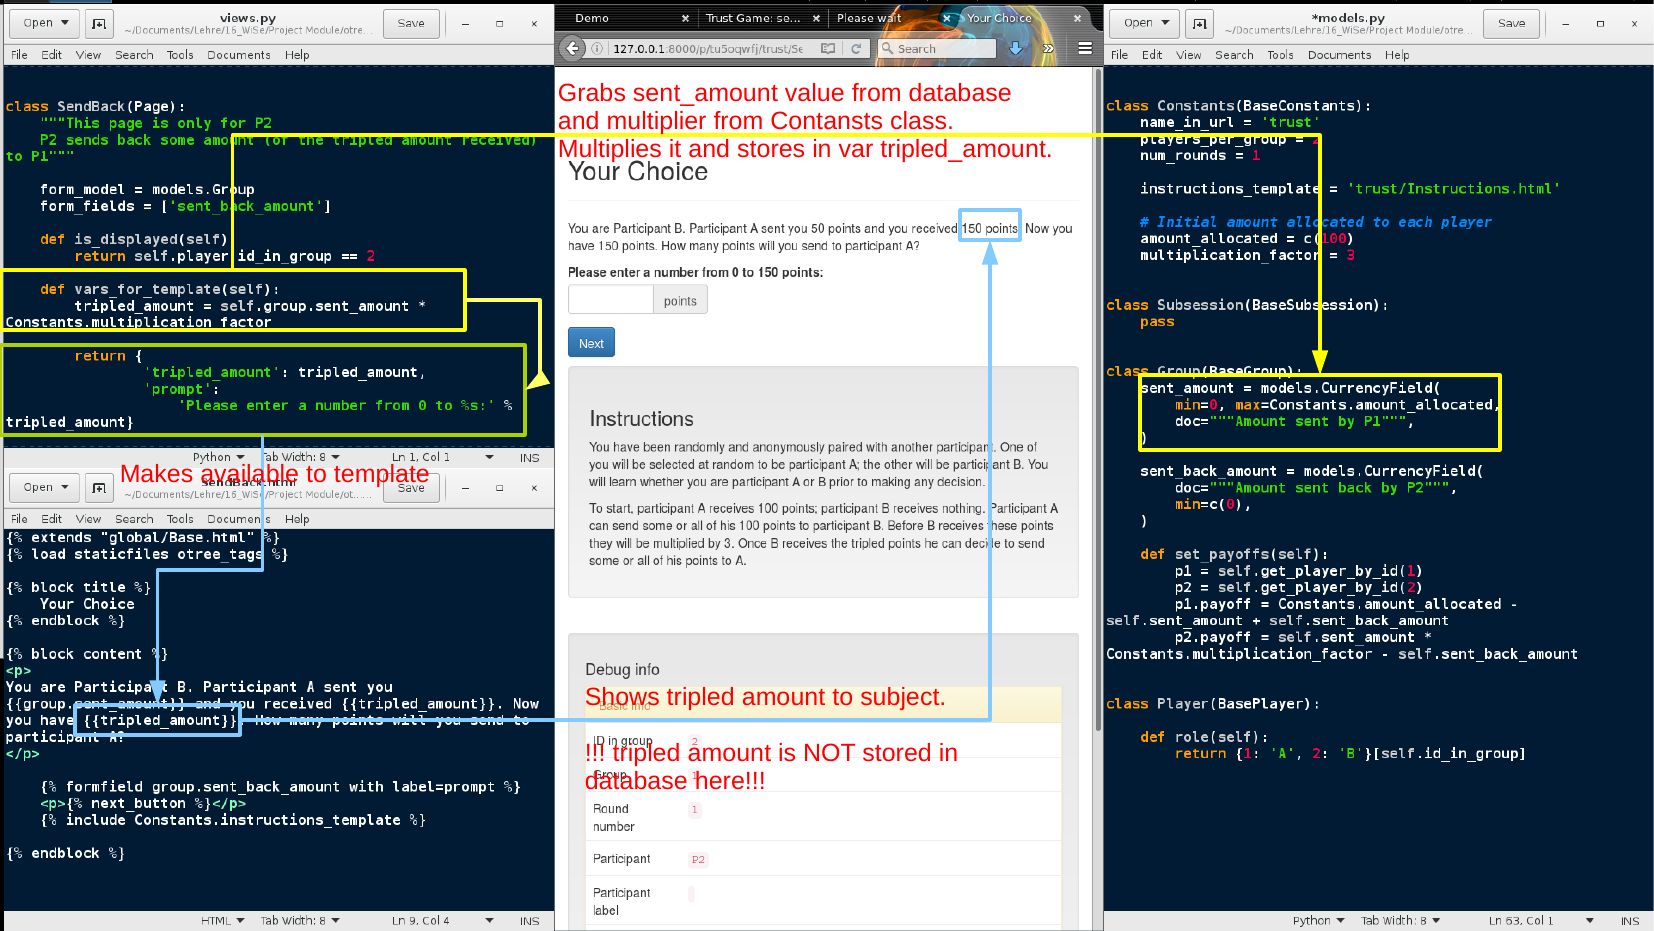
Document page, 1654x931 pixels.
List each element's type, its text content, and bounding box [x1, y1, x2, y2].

picture [77, 707, 238, 733]
picture [2, 347, 523, 433]
text_box Grabs sent_amount value from database and multiplier from Contansts class. Multiplies it and stores in var tripled_amount. [543, 71, 1070, 171]
picture [962, 212, 1018, 238]
picture [1142, 377, 1498, 448]
text_box Shows tripled amount to subject. !!! tripled amount is NOT stored in database here!!! [570, 675, 982, 802]
picture [2, 272, 463, 328]
picture [0, 302, 538, 386]
picture [0, 0, 1654, 931]
text_box Makes available to template [105, 452, 446, 496]
